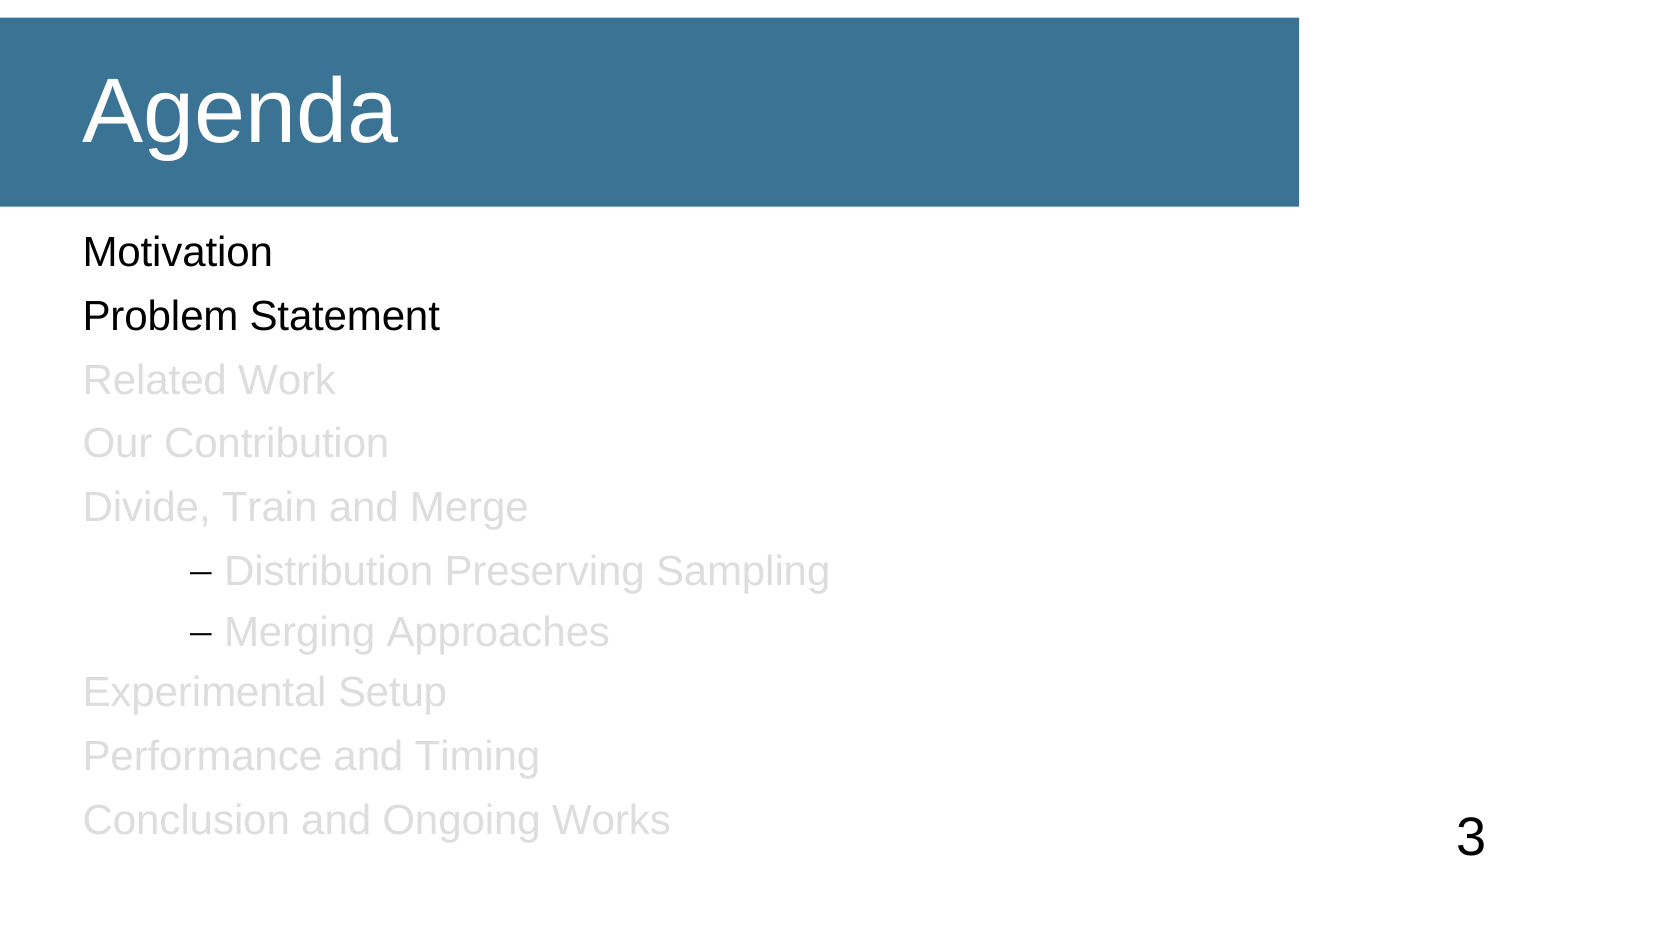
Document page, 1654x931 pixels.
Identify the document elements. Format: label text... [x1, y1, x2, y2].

title Agenda [82, 35, 1234, 189]
list Motivation Problem Statement Related Work Our Contribution Divide, Train and Merge Distribution Preserving Sampling Merging Approaches Experimental Setup Performance and Timing Conclusion and Ongoing Works [82, 224, 1571, 851]
